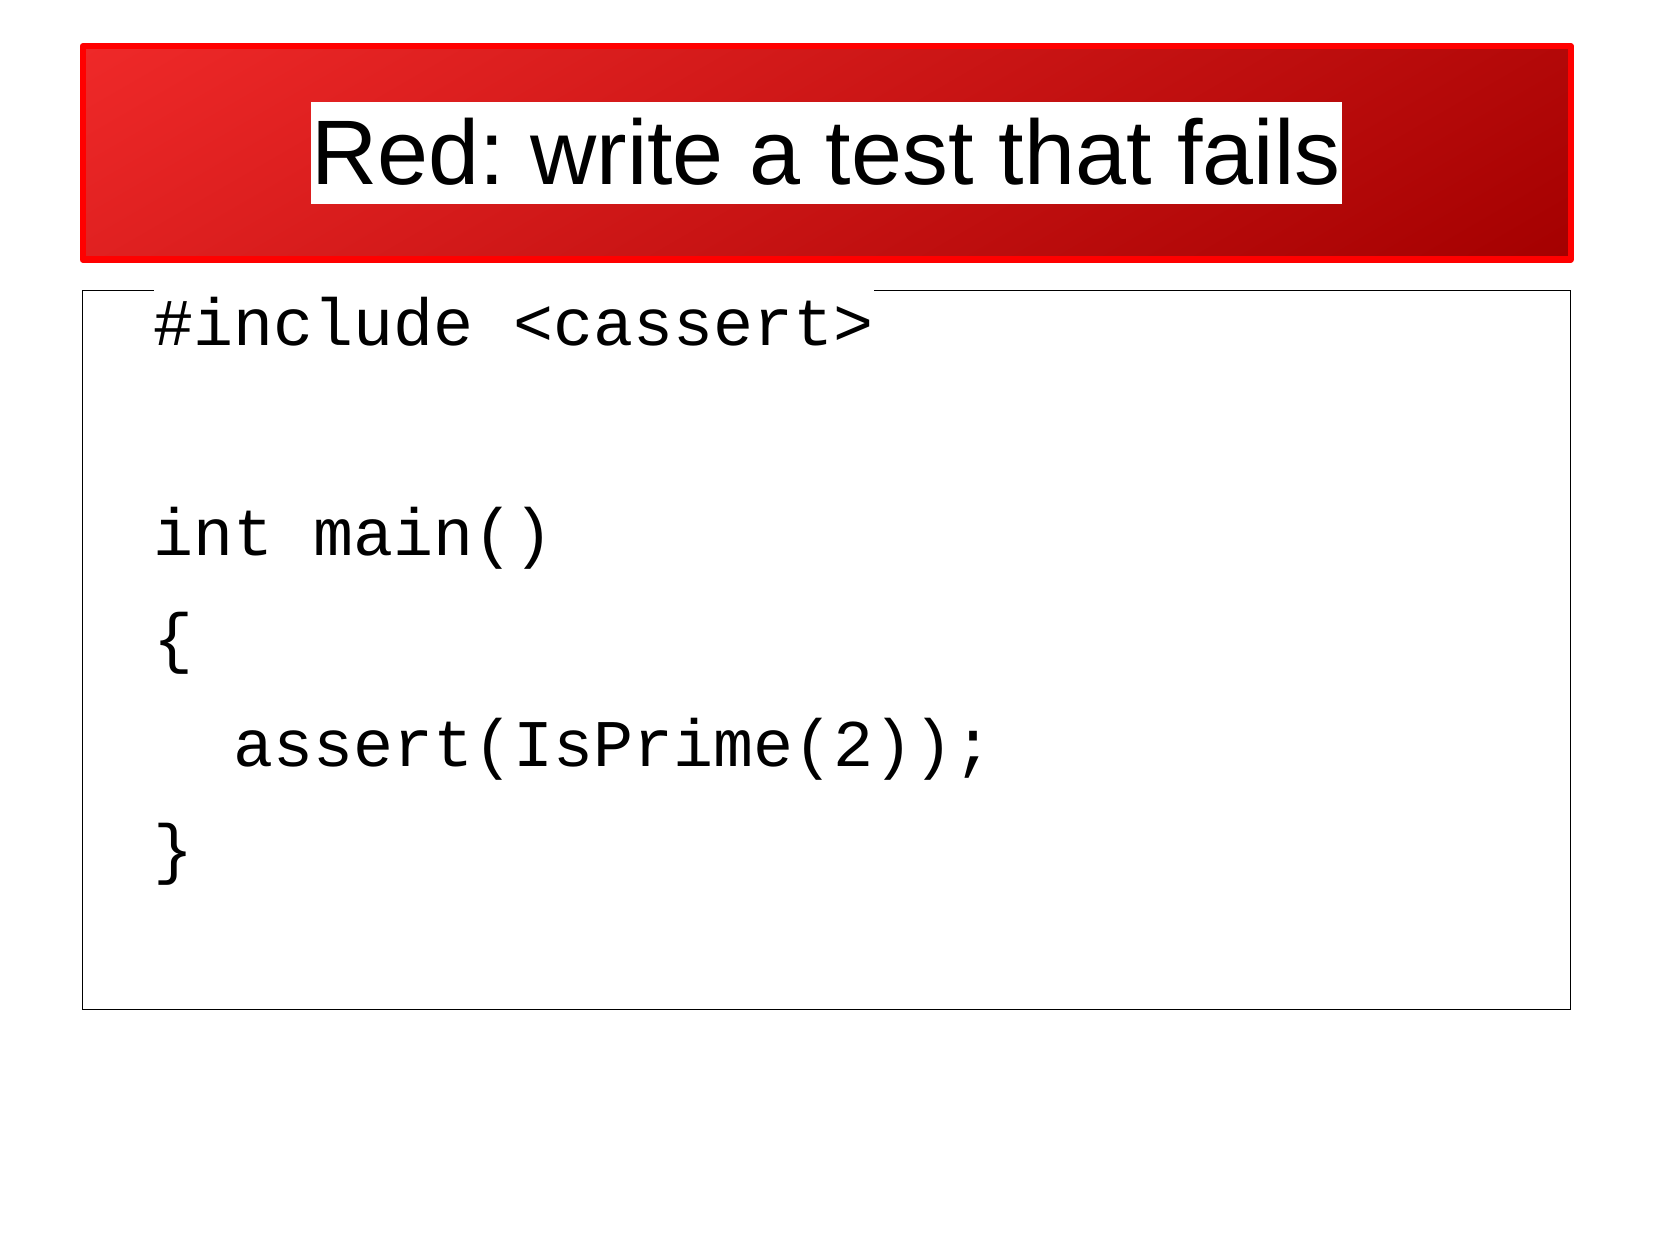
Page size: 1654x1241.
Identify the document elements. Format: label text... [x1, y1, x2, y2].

title Red: write a test that fails [82, 46, 1571, 260]
list #include <cassert> int main() { assert(IsPrime(2)); } [82, 290, 1571, 1010]
